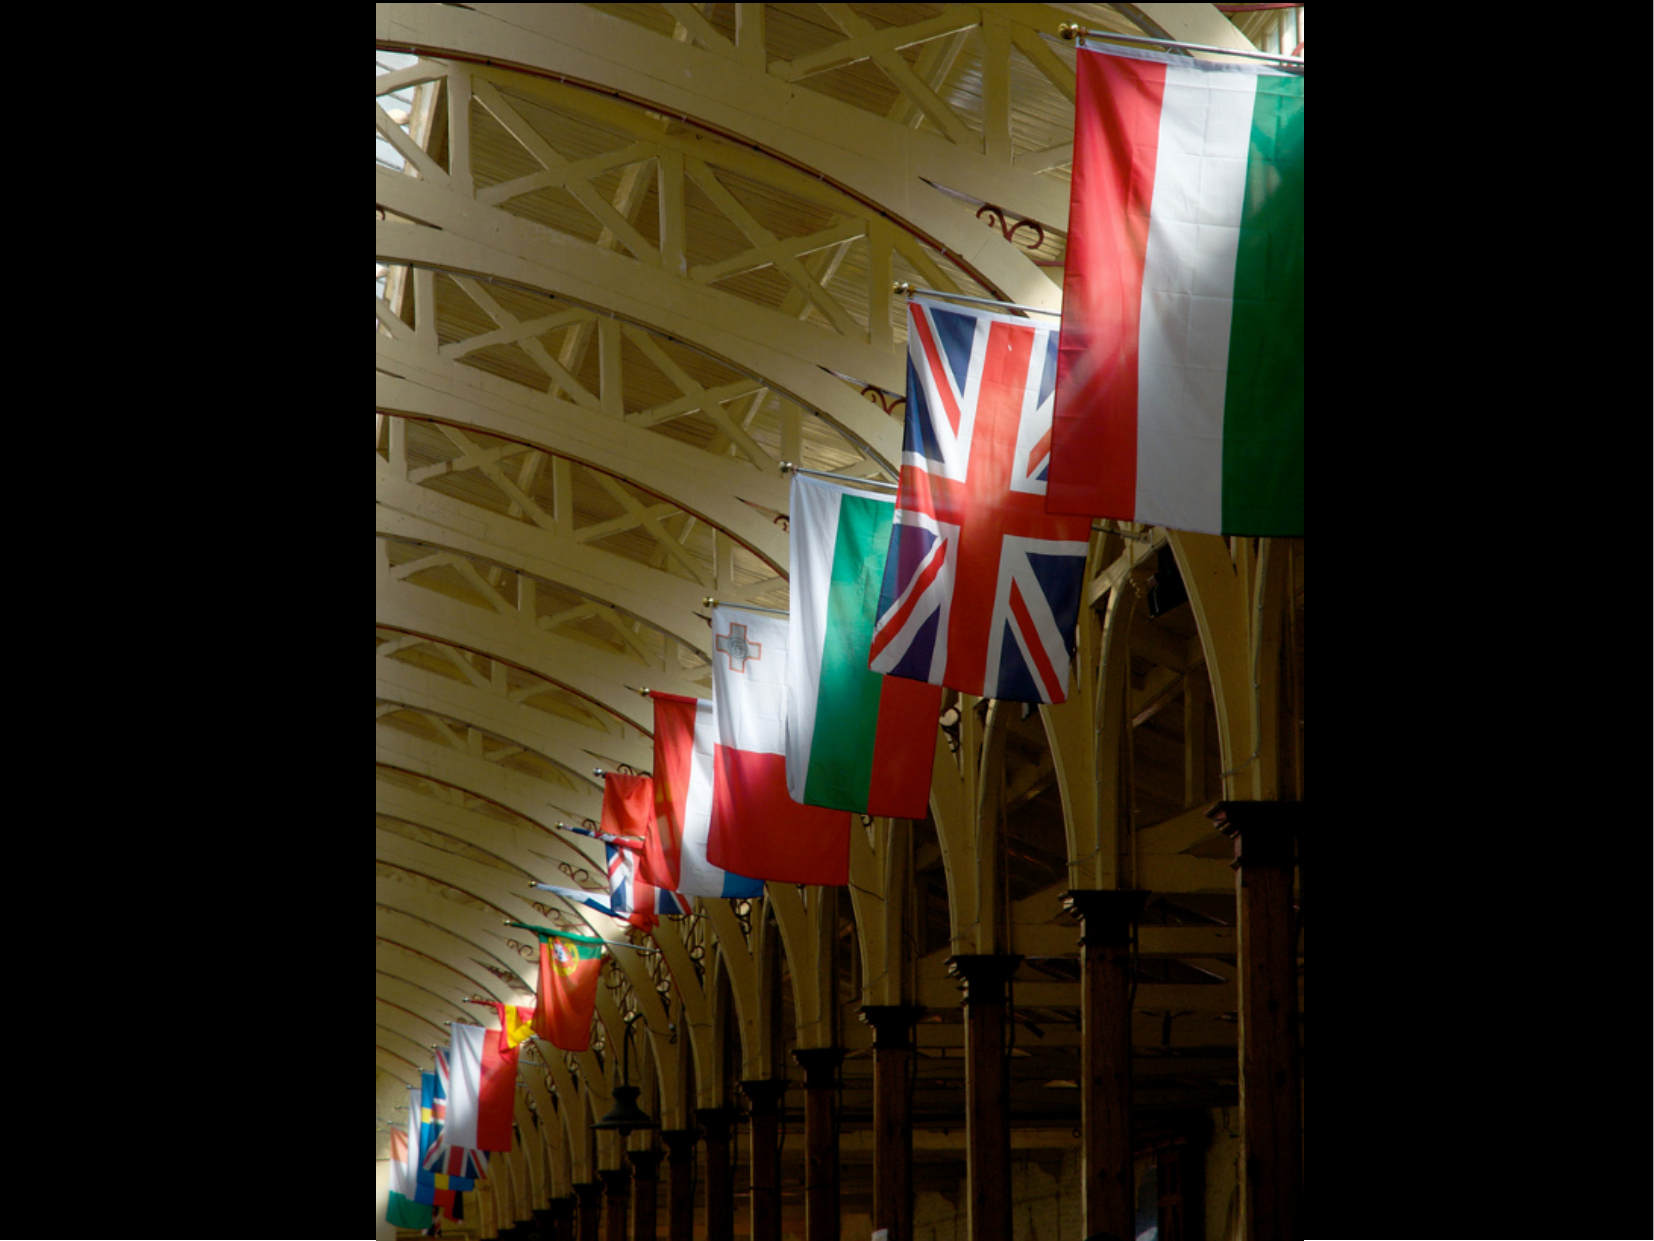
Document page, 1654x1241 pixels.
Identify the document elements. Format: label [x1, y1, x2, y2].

picture [376, 3, 1304, 1241]
